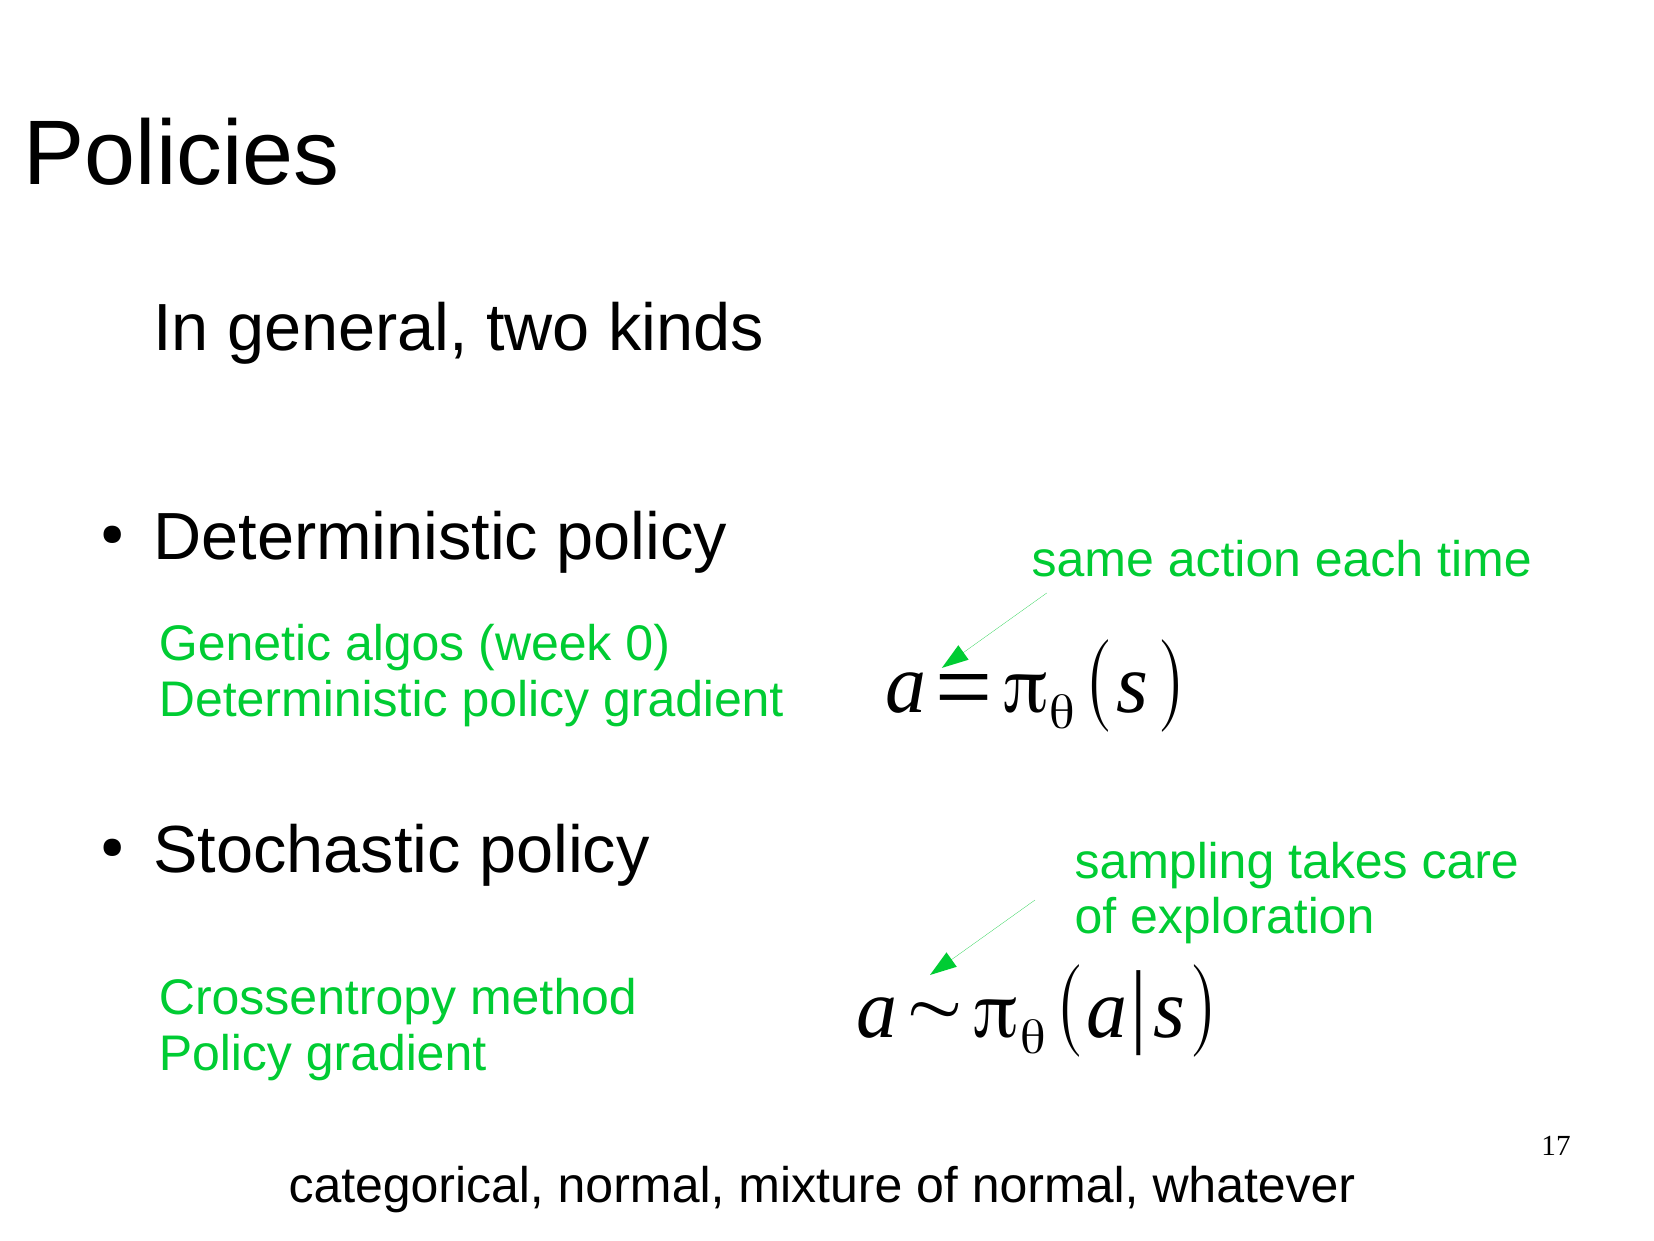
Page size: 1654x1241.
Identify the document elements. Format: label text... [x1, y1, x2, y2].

title Policies [23, 49, 1512, 257]
chart [835, 958, 1238, 1060]
text_box categorical, normal, mixture of normal, whatever [273, 1149, 1371, 1221]
text_box Genetic algos (week 0) Deterministic policy gradient [144, 607, 856, 792]
text_box same action each time [988, 524, 1547, 596]
list In general, two kinds Deterministic policy Stochastic policy [82, 290, 1571, 1010]
text_box sampling takes care of exploration [1059, 825, 1548, 953]
text_box Crossentropy method Policy gradient [144, 961, 856, 1090]
chart [865, 633, 1202, 736]
